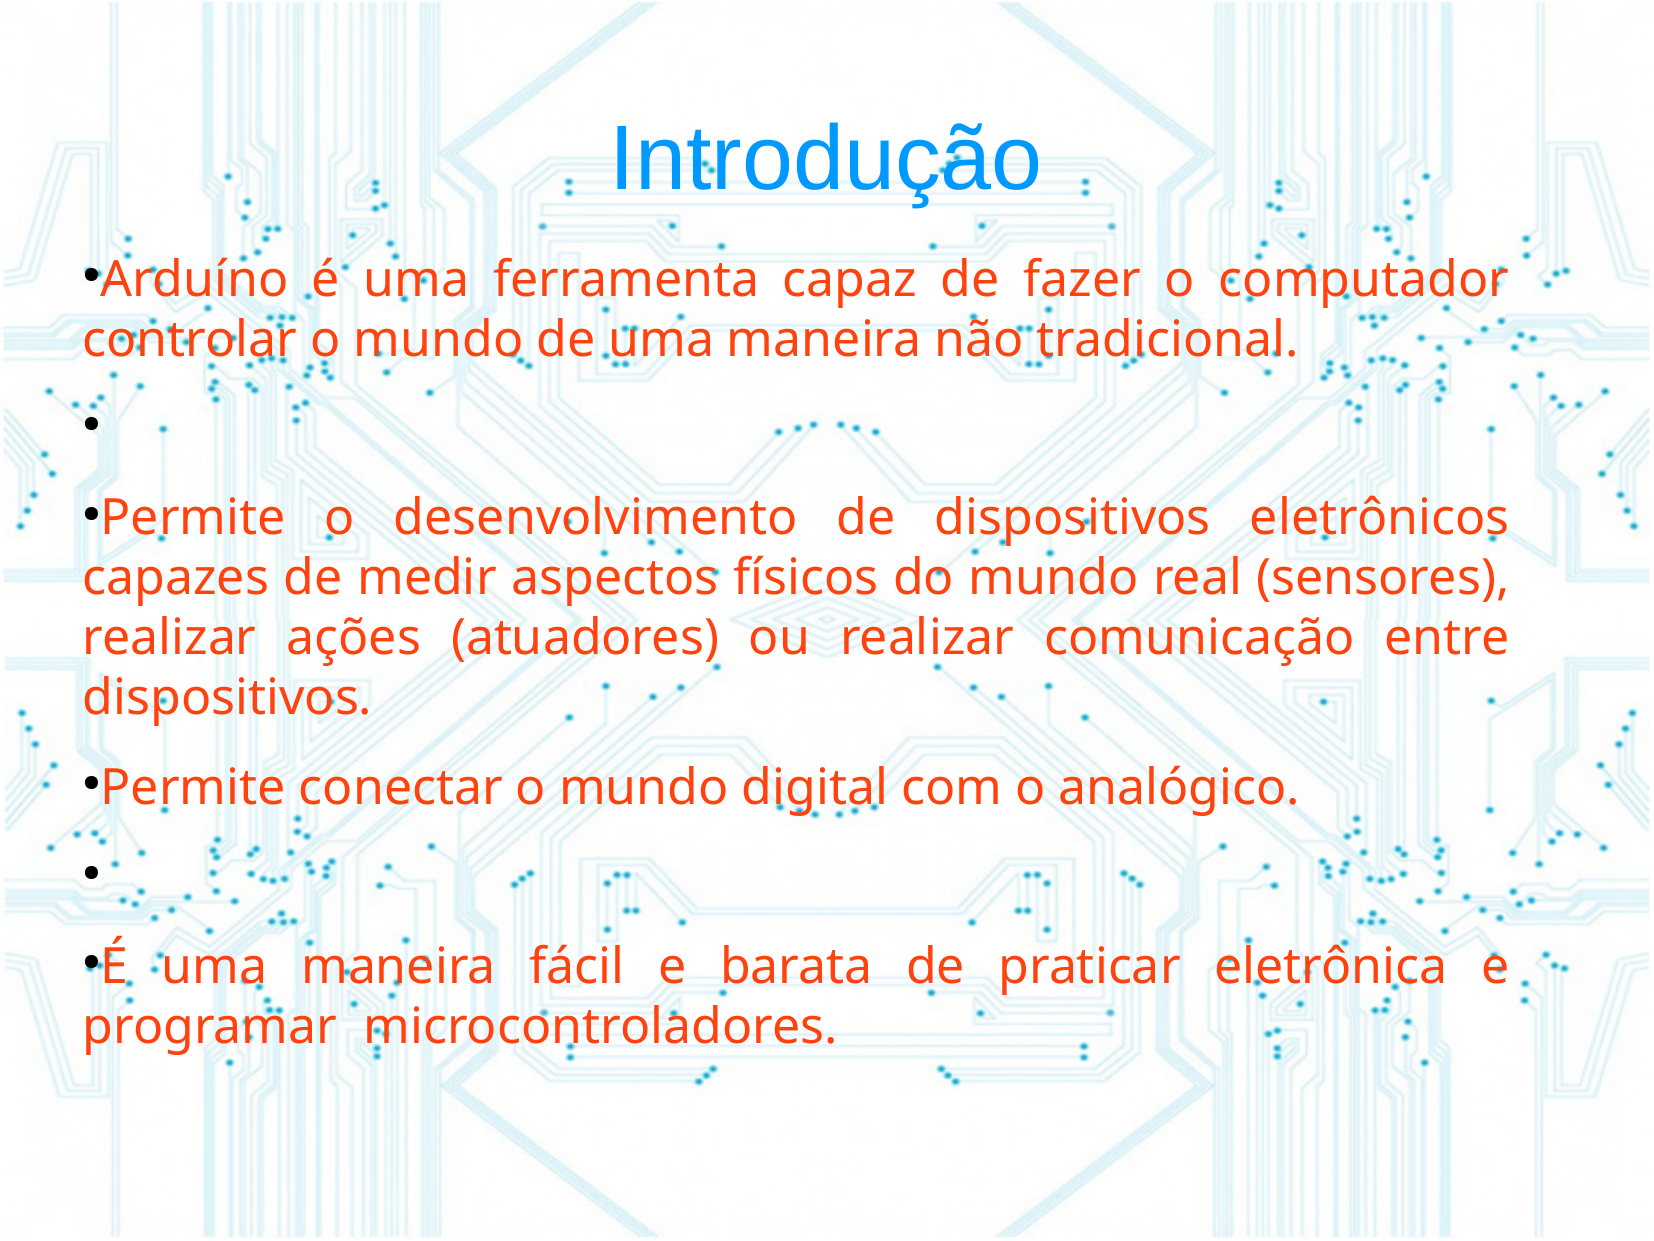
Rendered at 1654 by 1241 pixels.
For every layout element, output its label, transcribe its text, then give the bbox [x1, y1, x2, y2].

title Introdução [82, 49, 1571, 257]
subtitle Arduíno é uma ferramenta capaz de fazer o computador controlar o mundo de uma maneira não tradicional. Permite o desenvolvimento de dispositivos eletrônicos capazes de medir aspectos físicos do mundo real (sensores), realizar ações (atuadores) ou realizar comunicação entre dispositivos. Permite conectar o mundo digital com o analógico. É uma maneira fácil e barata de praticar eletrônica e programar microcontroladores. [82, 242, 1538, 1057]
